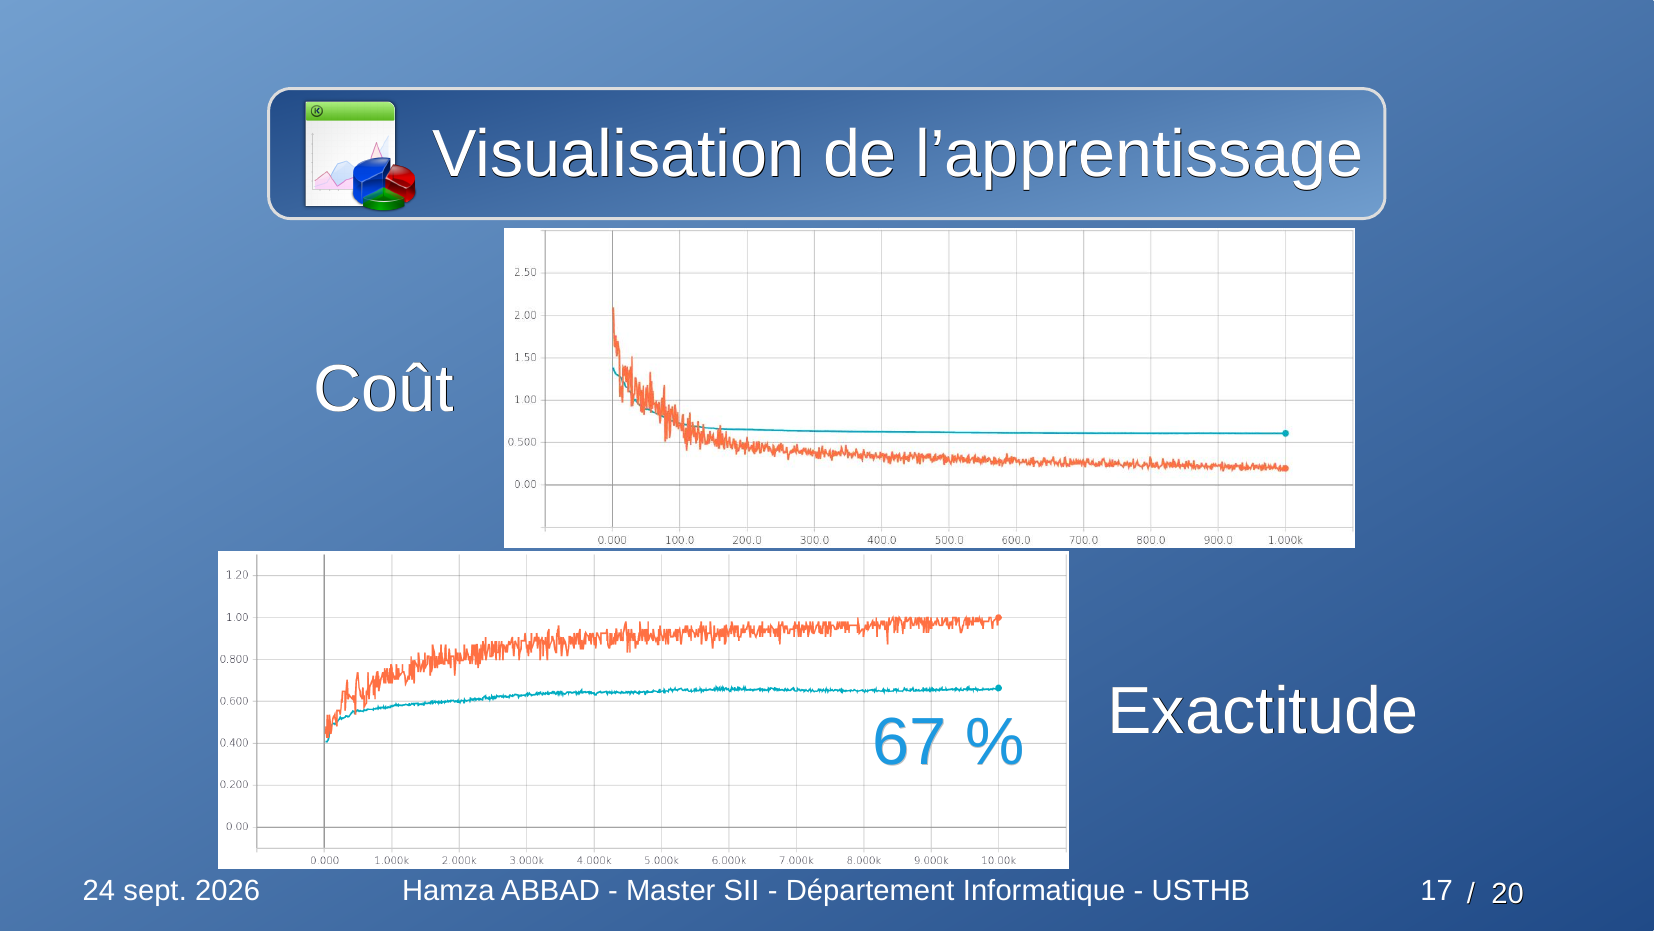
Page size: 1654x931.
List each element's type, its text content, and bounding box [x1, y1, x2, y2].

text_box 67 % [857, 696, 1040, 786]
picture [218, 551, 1069, 869]
text_box Coût [298, 343, 470, 433]
picture [504, 228, 1355, 548]
picture [298, 94, 417, 213]
text_box Visualisation de l’apprentissage [268, 88, 1385, 219]
text_box Exactitude [1092, 665, 1436, 755]
